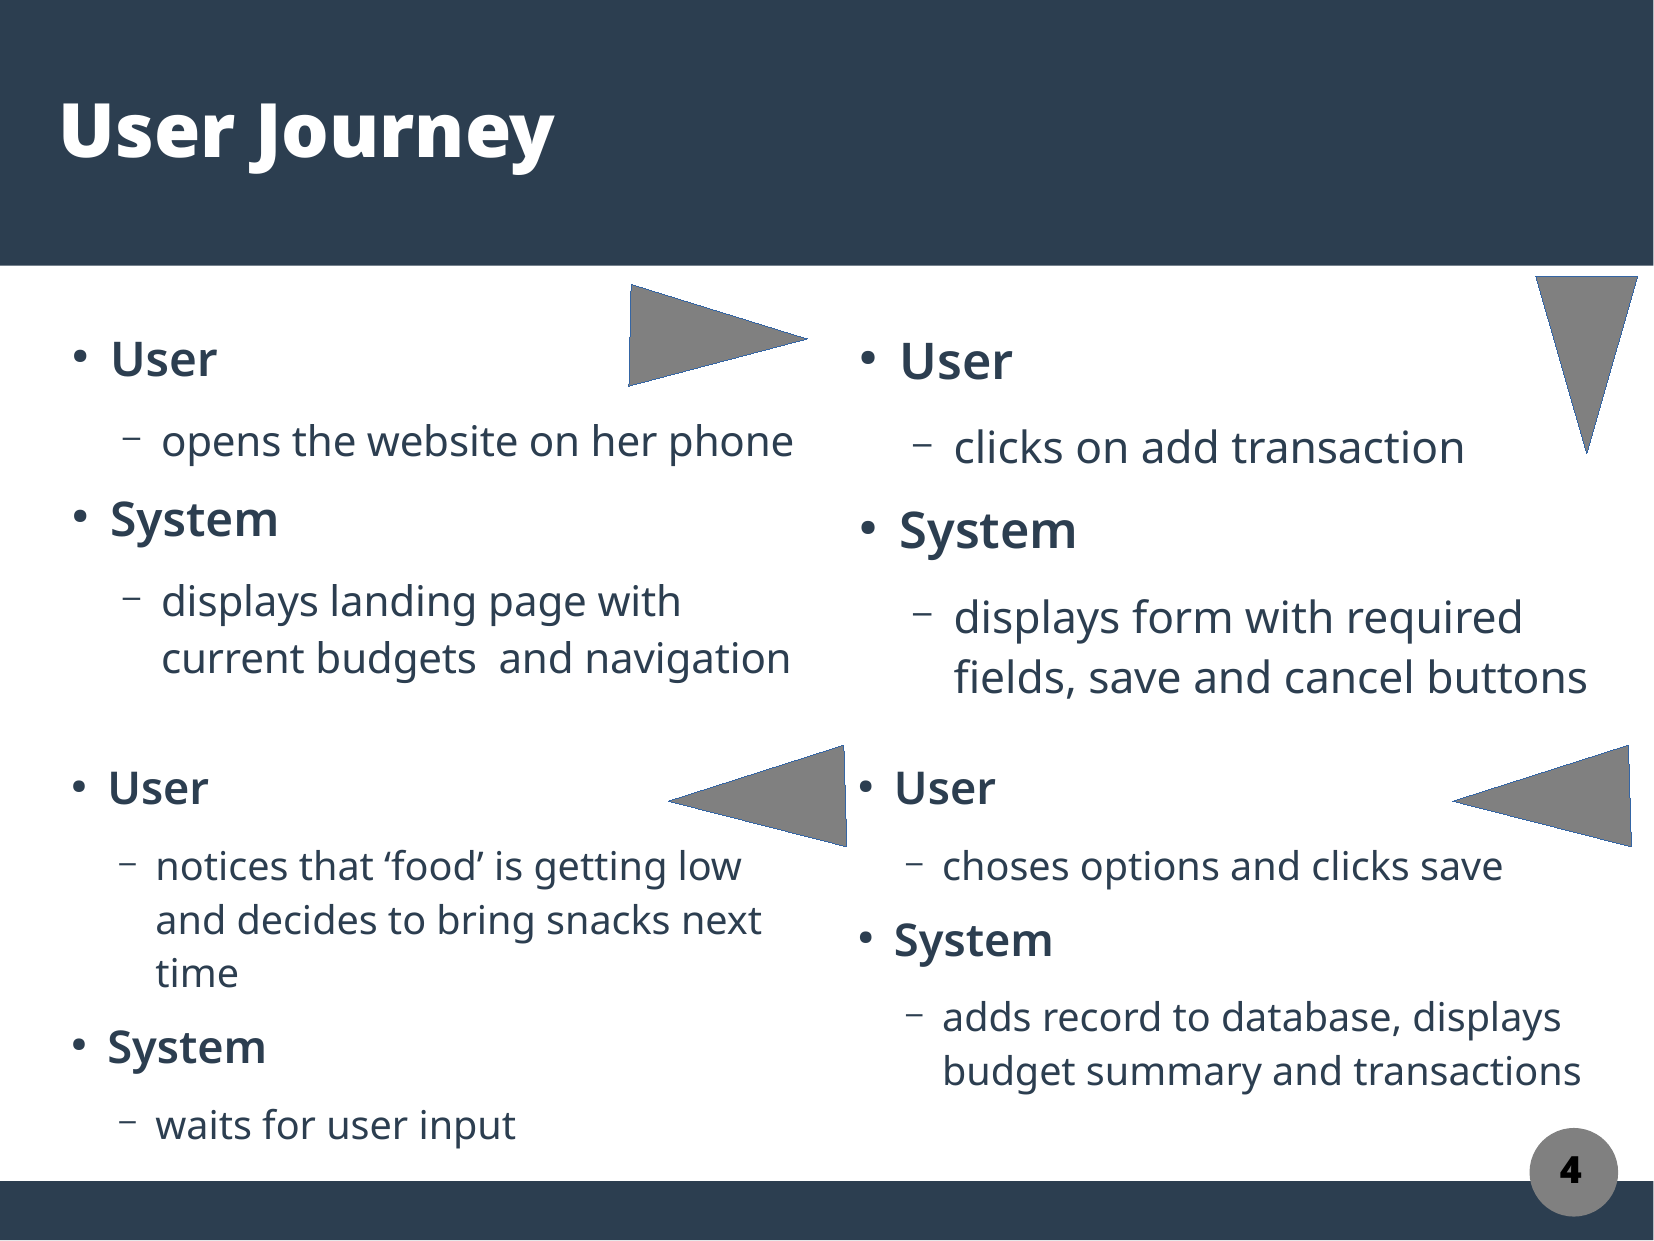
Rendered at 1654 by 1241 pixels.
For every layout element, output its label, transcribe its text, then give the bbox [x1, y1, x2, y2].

list User choses options and clicks save System adds record to database, displays budget summary and transactions [845, 756, 1596, 1151]
text_box [1452, 745, 1632, 847]
text_box [668, 745, 847, 847]
text_box [1535, 276, 1638, 454]
list User opens the website on her phone System displays landing page with current budgets and navigation [59, 324, 809, 720]
list User clicks on add transaction System displays form with required fields, save and cancel buttons [845, 324, 1596, 720]
title User Journey [59, 49, 1595, 207]
list User notices that ‘food’ is getting low and decides to bring snacks next time System waits for user input [59, 756, 809, 1151]
text_box [628, 284, 808, 387]
